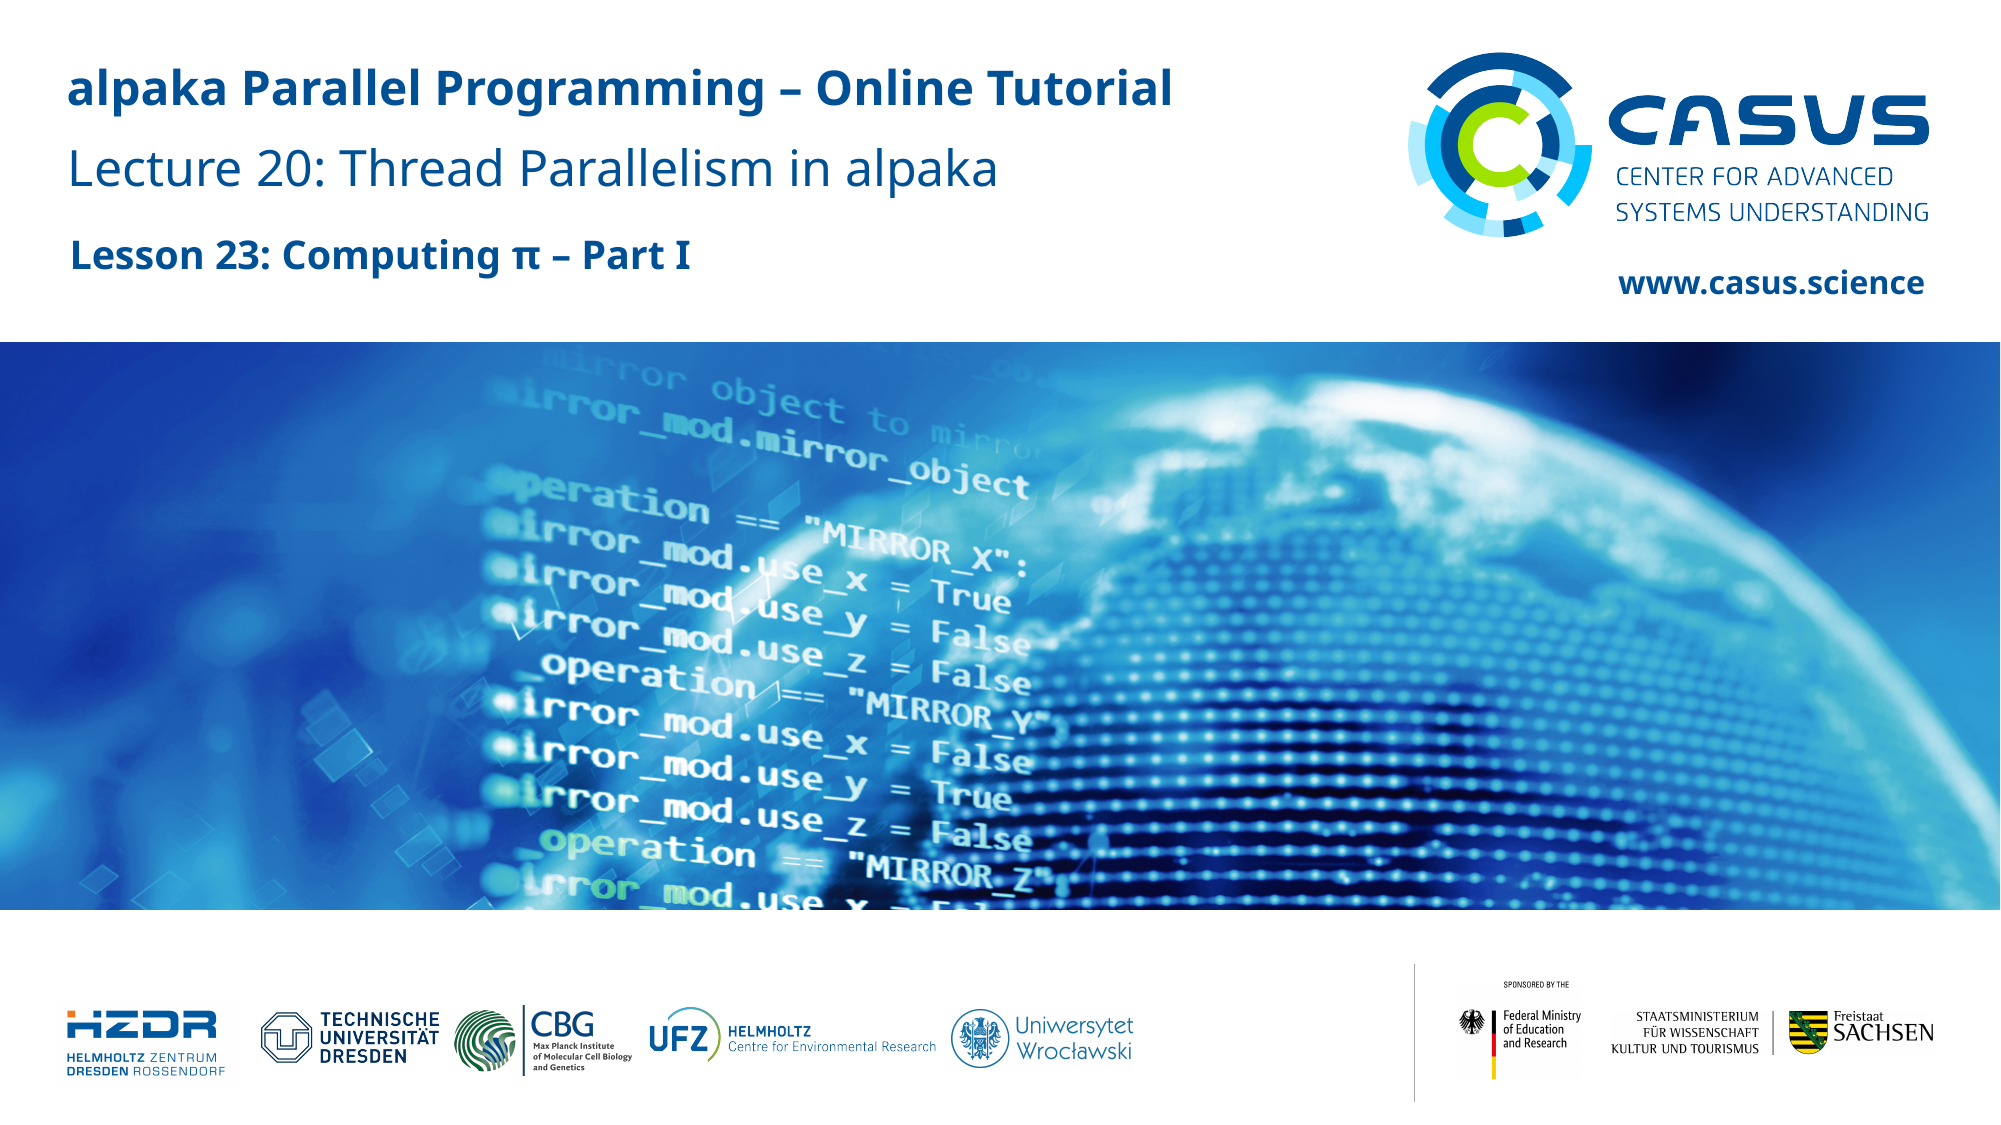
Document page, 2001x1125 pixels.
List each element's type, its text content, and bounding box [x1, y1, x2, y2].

text_box Lesson 23: Computing π – Part I [54, 219, 1377, 289]
picture [1408, 52, 1929, 238]
picture [261, 1012, 439, 1063]
picture [454, 982, 1133, 1084]
title alpaka Parallel Programming – Online Tutorial [66, 53, 1389, 122]
picture [54, 997, 238, 1089]
picture [1458, 980, 1581, 1080]
picture [0, 342, 2001, 910]
subtitle Lecture 20: Thread Parallelism in alpaka [67, 132, 1390, 202]
picture [1611, 1011, 1933, 1055]
